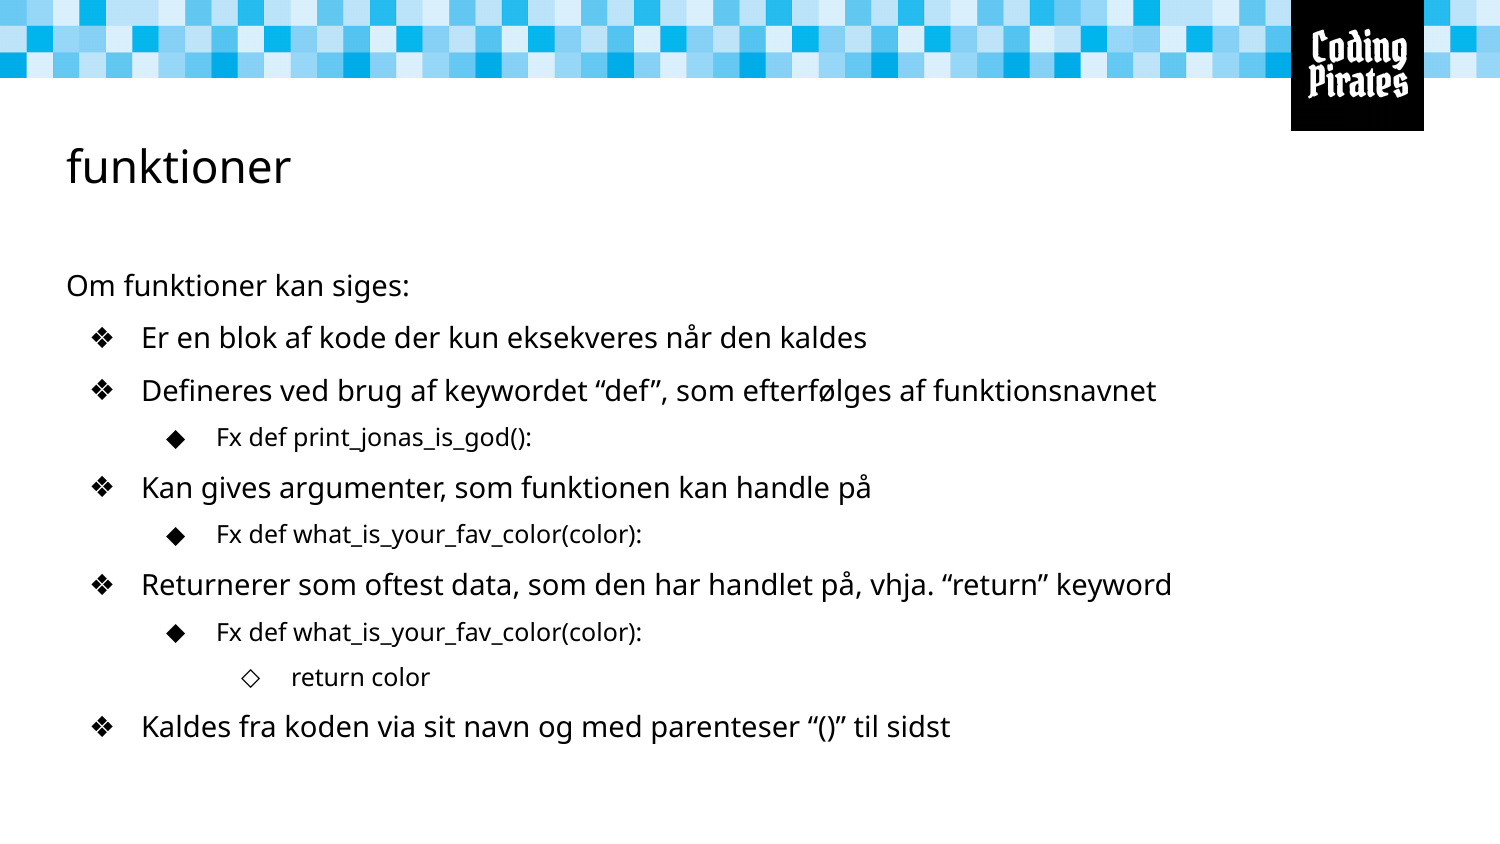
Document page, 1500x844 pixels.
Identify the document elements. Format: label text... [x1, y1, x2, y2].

list Om funktioner kan siges: Er en blok af kode der kun eksekveres når den kaldes Defineres ved brug af keywordet “def”, som efterfølges af funktionsnavnet Fx def print_jonas_is_god(): Kan gives argumenter, som funktionen kan handle på Fx def what_is_your_fav_color(color): Returnerer som oftest data, som den har handlet på, vhja. “return” keyword Fx def what_is_your_fav_color(color): return color Kaldes fra koden via sit navn og med parenteser “()” til sidst [51, 216, 1449, 821]
picture [1291, 0, 1424, 131]
picture [0, 0, 1056, 78]
title funktioner [51, 123, 1223, 216]
